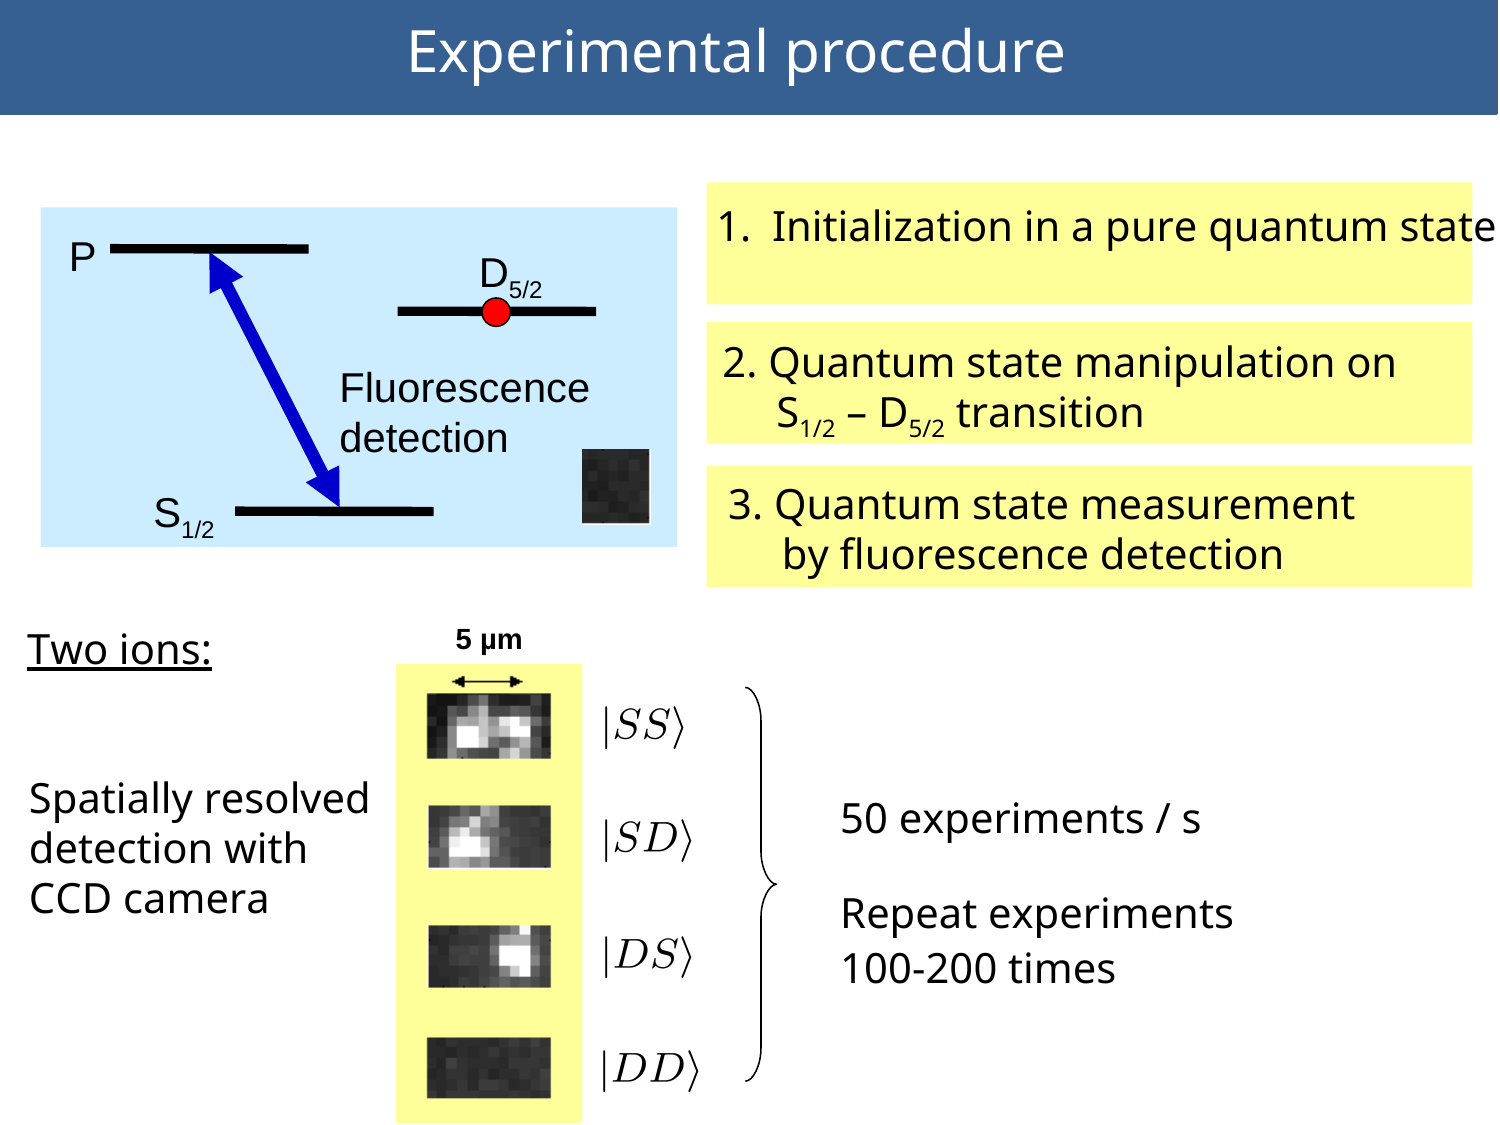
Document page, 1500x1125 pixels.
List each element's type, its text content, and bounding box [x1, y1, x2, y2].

text_box [706, 321, 1473, 444]
text_box [40, 207, 678, 547]
picture [396, 664, 584, 1125]
text_box 50 experiments / s Repeat experiments 100-200 times [825, 794, 1250, 1000]
text_box 5 µm [440, 612, 538, 664]
text_box Spatially resolved detection with CCD camera [14, 764, 387, 930]
picture [602, 1050, 699, 1092]
text_box Two ions: [12, 614, 228, 681]
list Experimental procedure [173, 12, 1299, 98]
text_box [706, 182, 1473, 192]
picture [604, 936, 692, 978]
text_box P [54, 221, 112, 288]
text_box 2. Quantum state manipulation on S1/2 – D5/2 transition [707, 328, 1413, 451]
text_box [706, 465, 1473, 588]
text_box Initialization in a pure quantum state [701, 192, 1500, 308]
text_box D5/2 [463, 238, 558, 311]
text_box S1/2 [138, 478, 230, 551]
picture [582, 449, 651, 525]
picture [604, 819, 692, 862]
picture [604, 706, 684, 749]
text_box Fluorescence detection [324, 352, 606, 469]
text_box 3. Quantum state measurement by fluorescence detection [713, 470, 1371, 587]
